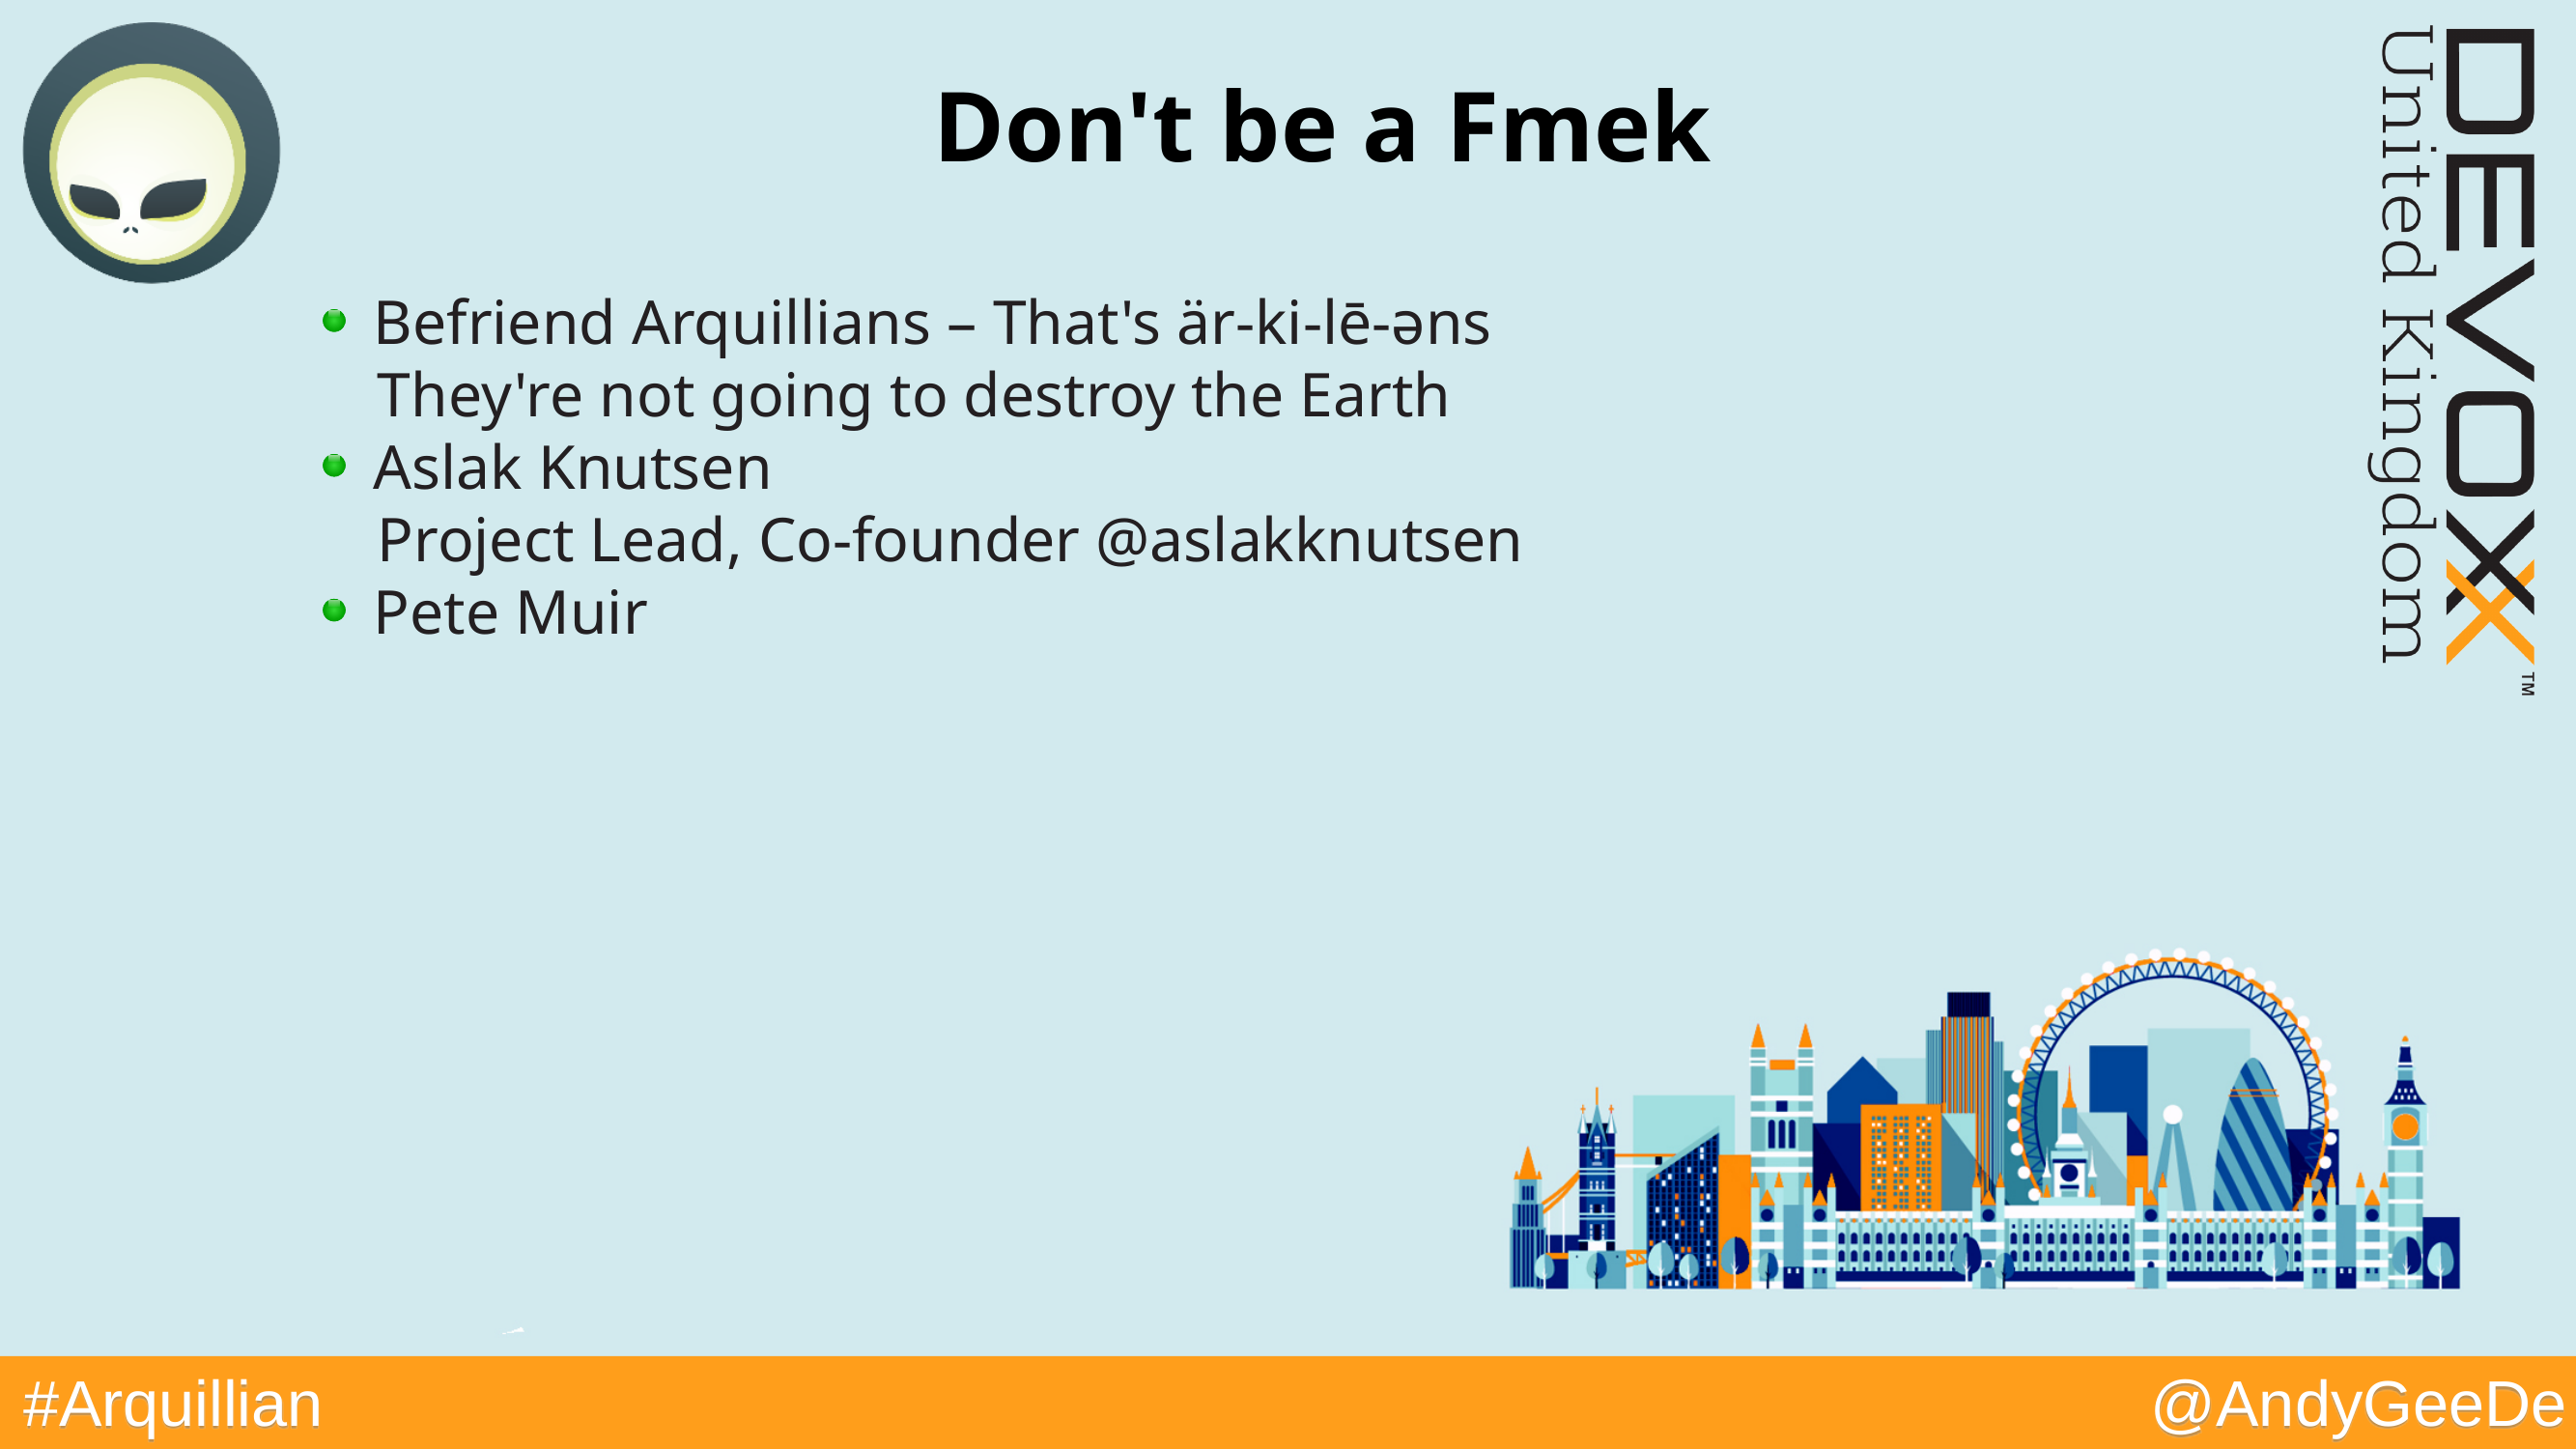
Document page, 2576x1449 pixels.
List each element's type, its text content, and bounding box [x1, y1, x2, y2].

picture [0, 0, 2576, 1355]
title Don't be a Fmek [197, 58, 2448, 243]
list Befriend Arquillians – That's är-ki-lē-əns They're not going to destroy the Earth Aslak Knutsen Project Lead, Co-founder @aslakknutsen Pete Muir [304, 284, 2394, 1229]
